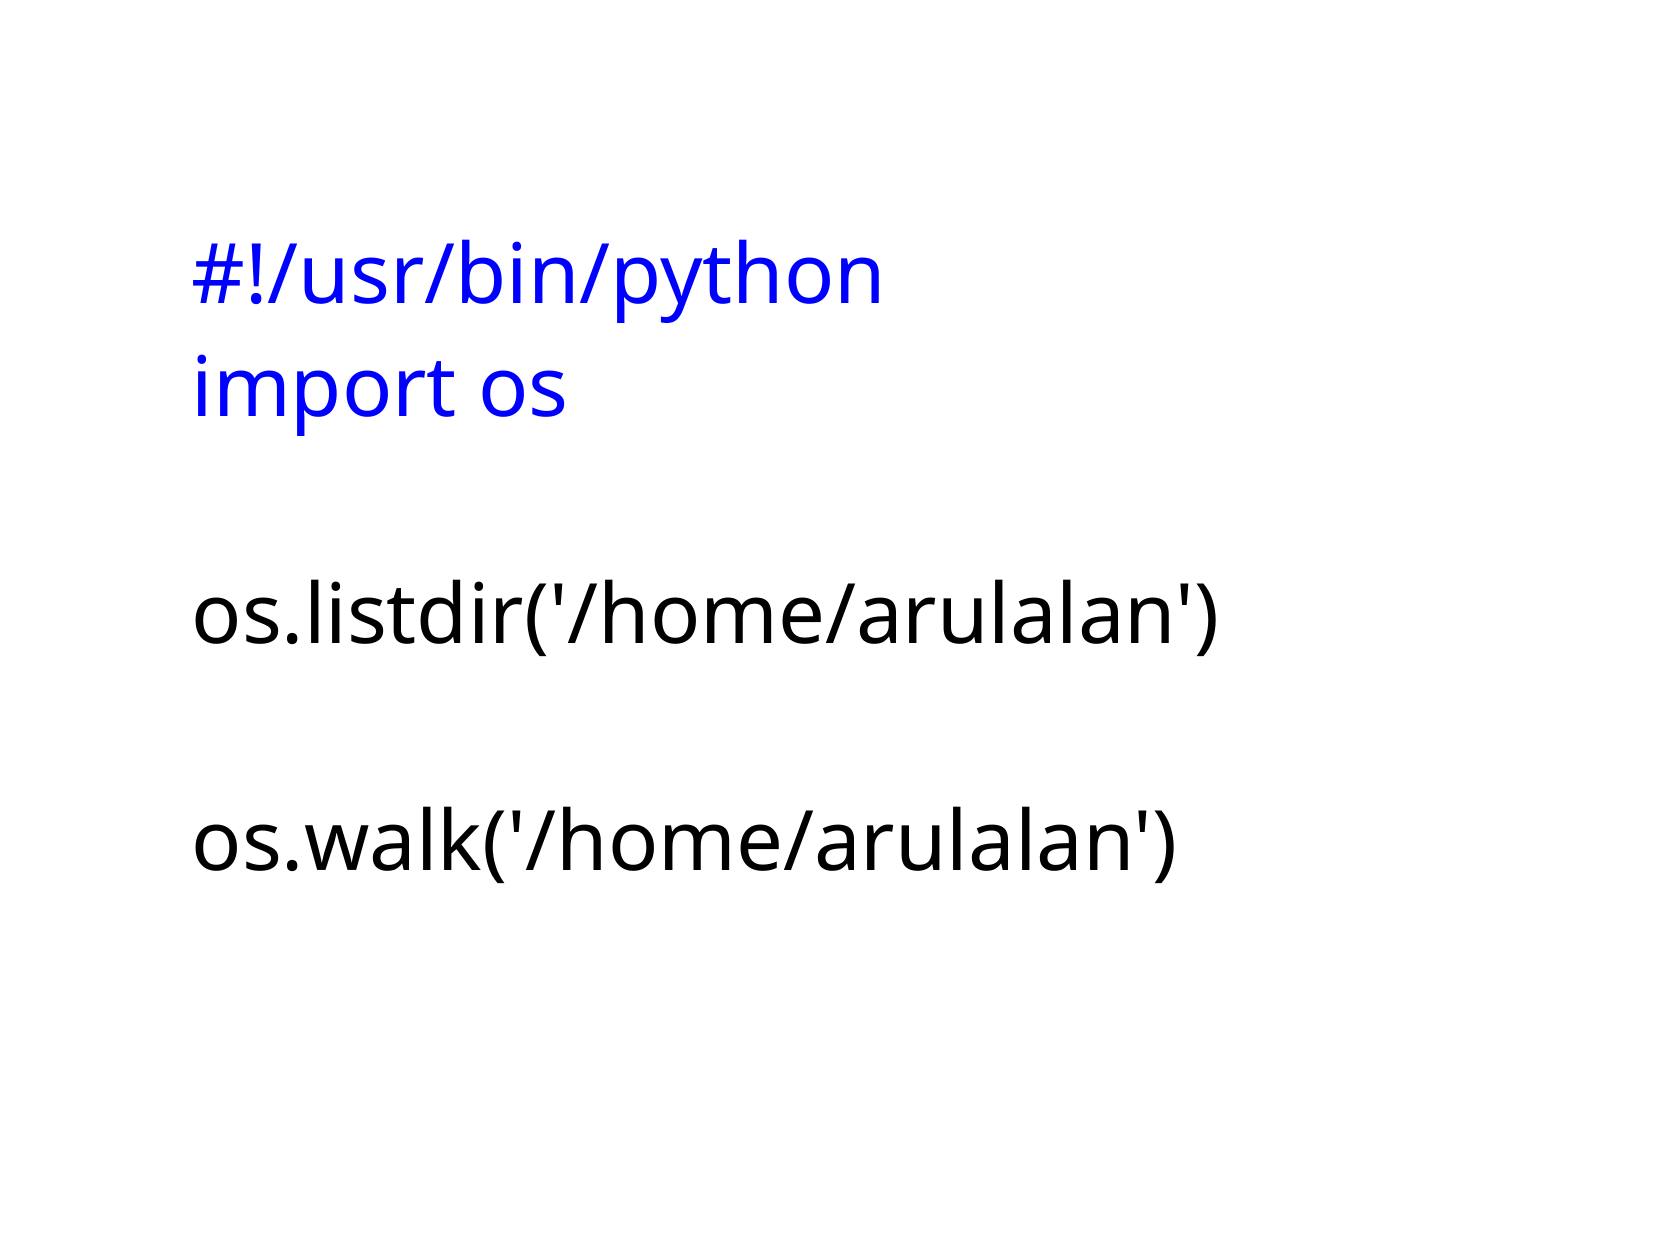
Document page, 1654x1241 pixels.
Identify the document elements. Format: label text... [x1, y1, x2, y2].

text_box #!/usr/bin/python import os os.listdir('/home/arulalan') os.walk('/home/arulalan') [177, 206, 1506, 975]
